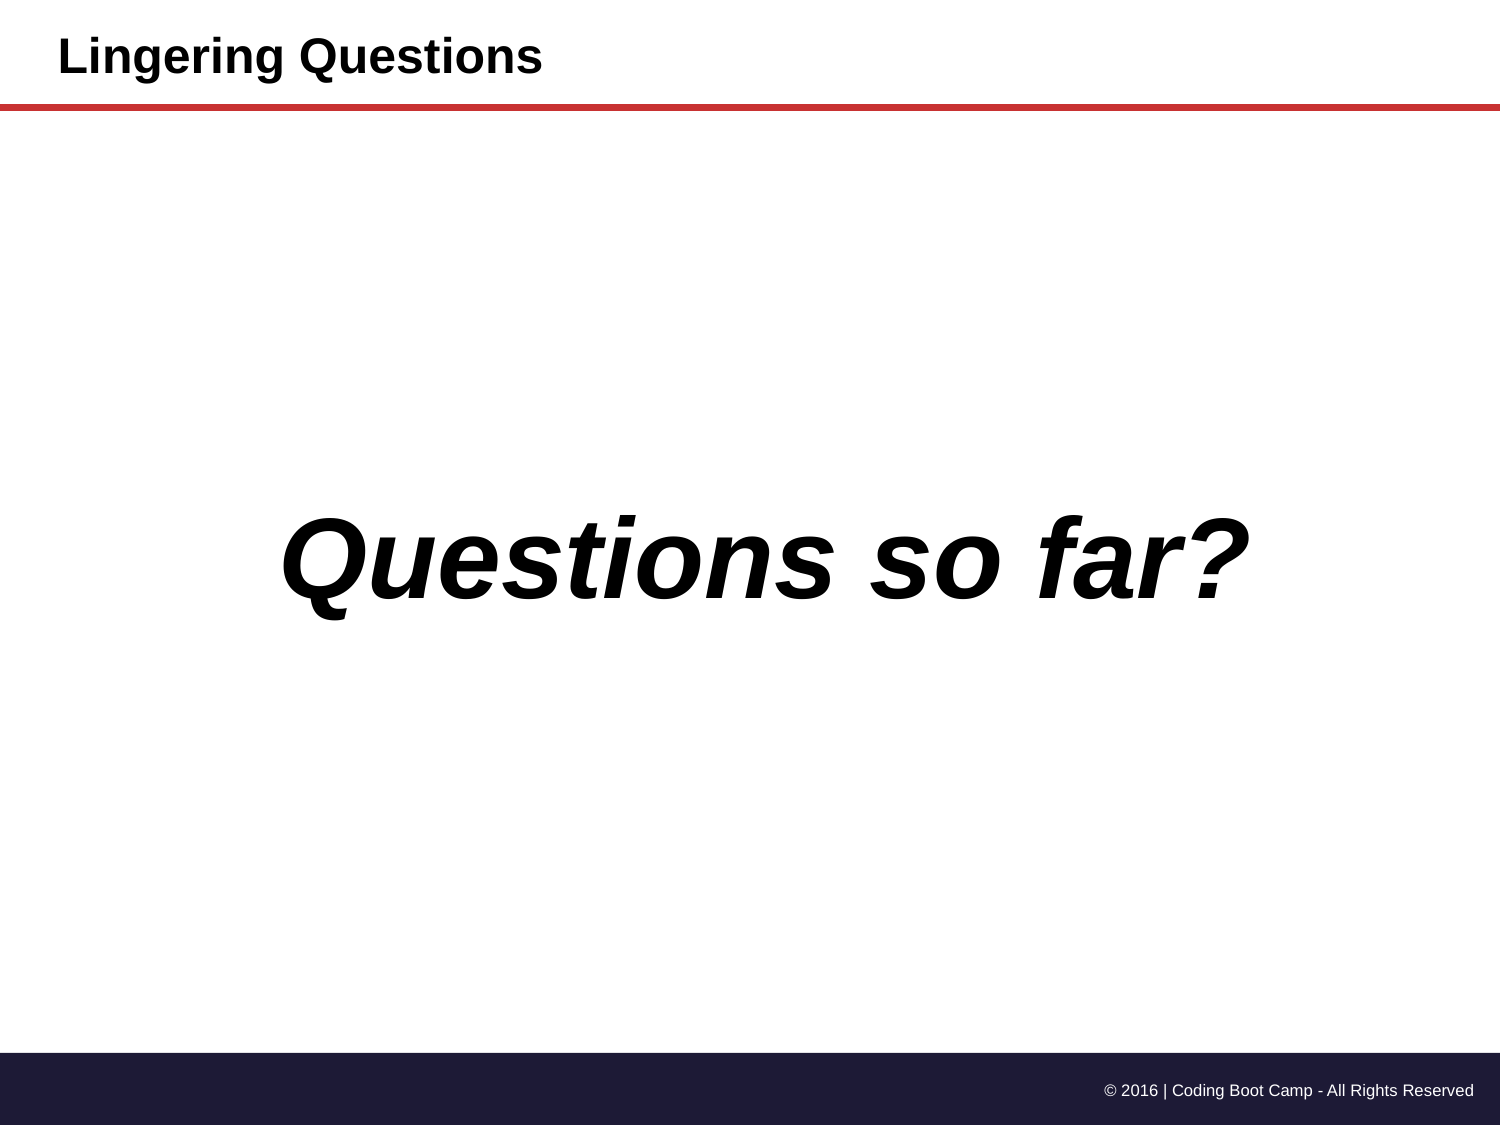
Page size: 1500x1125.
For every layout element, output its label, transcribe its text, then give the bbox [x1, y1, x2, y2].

title Lingering Questions [50, 0, 948, 108]
text_box Questions so far? [235, 462, 1296, 643]
